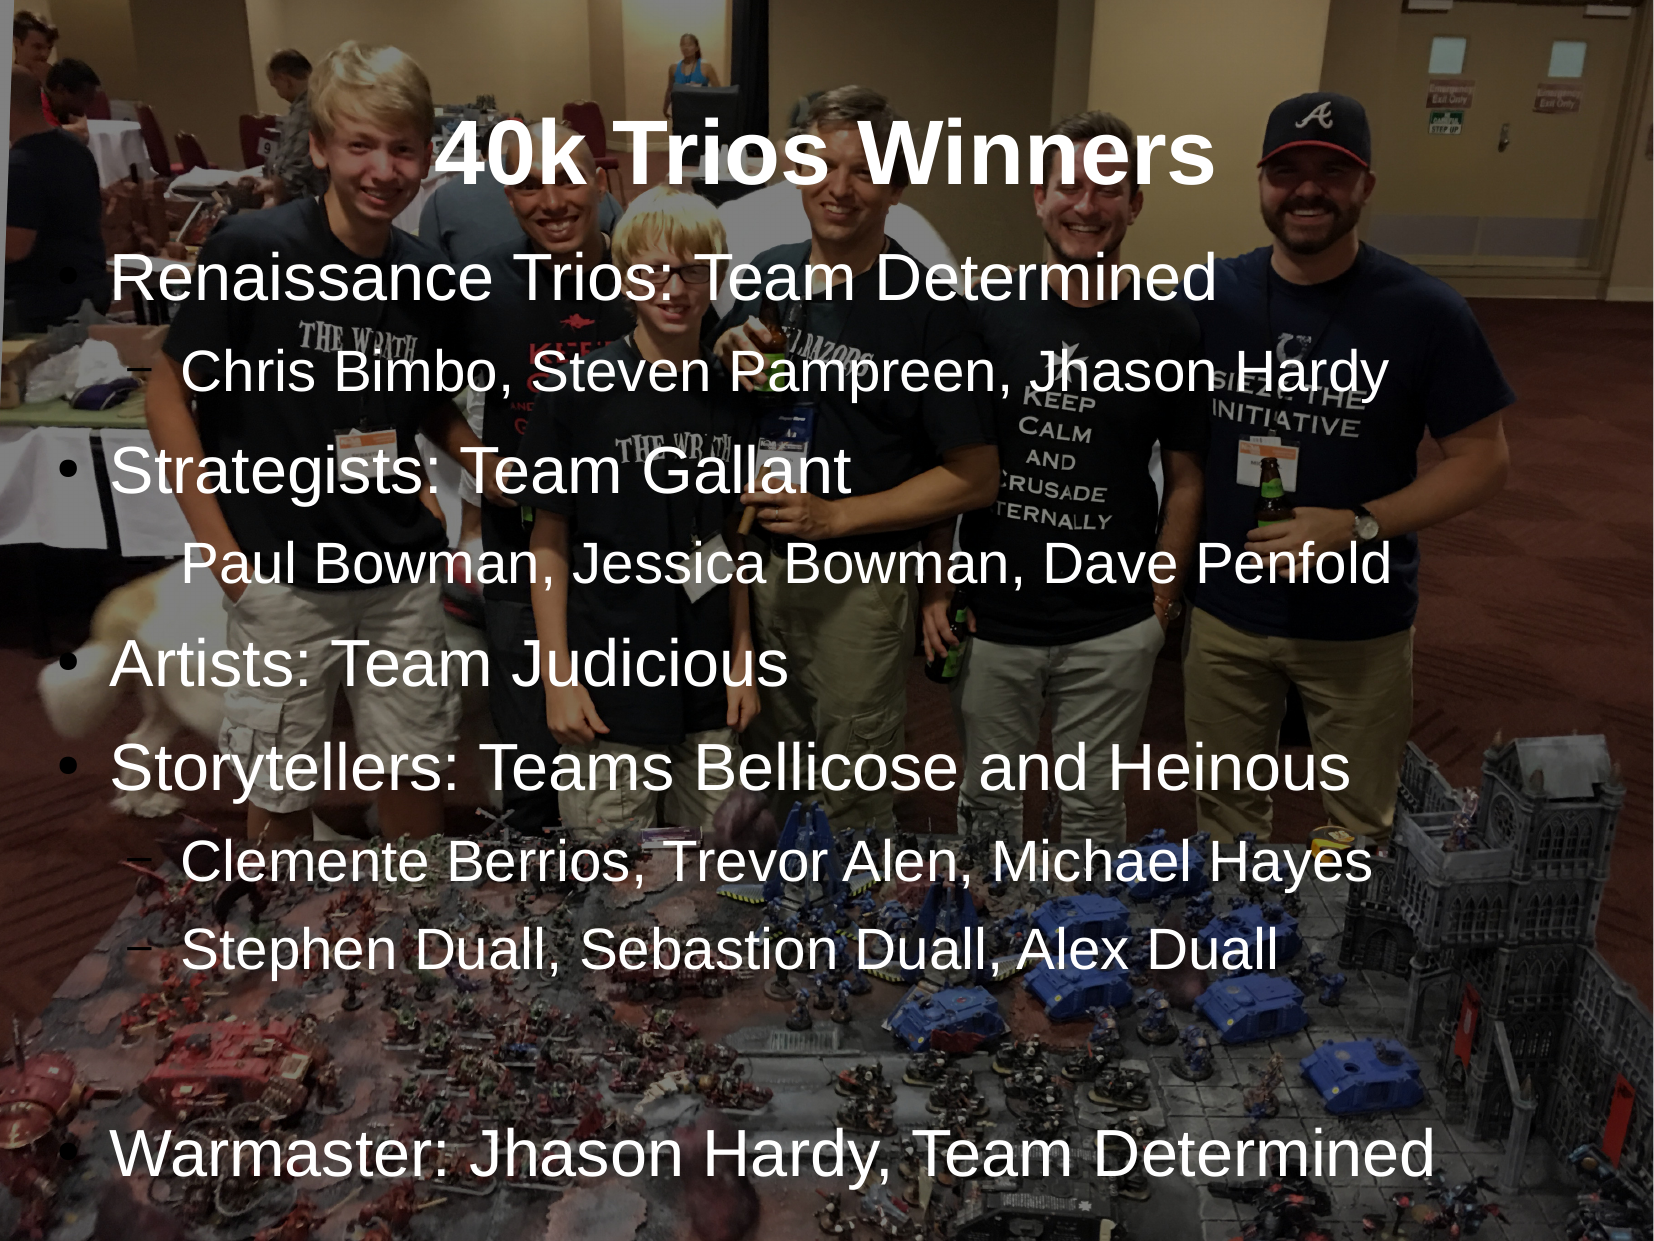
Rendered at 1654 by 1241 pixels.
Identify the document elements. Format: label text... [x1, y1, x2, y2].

title 40k Trios Winners [82, 49, 1571, 240]
list Renaissance Trios: Team Determined Chris Bimbo, Steven Pampreen, Jhason Hardy Strategists: Team Gallant Paul Bowman, Jessica Bowman, Dave Penfold Artists: Team Judicious Storytellers: Teams Bellicose and Heinous Clemente Berrios, Trevor Alen, Michael Hayes Stephen Duall, Sebastion Duall, Alex Duall Warmaster: Jhason Hardy, Team Determined [38, 240, 1621, 1237]
picture [0, 0, 1654, 1241]
